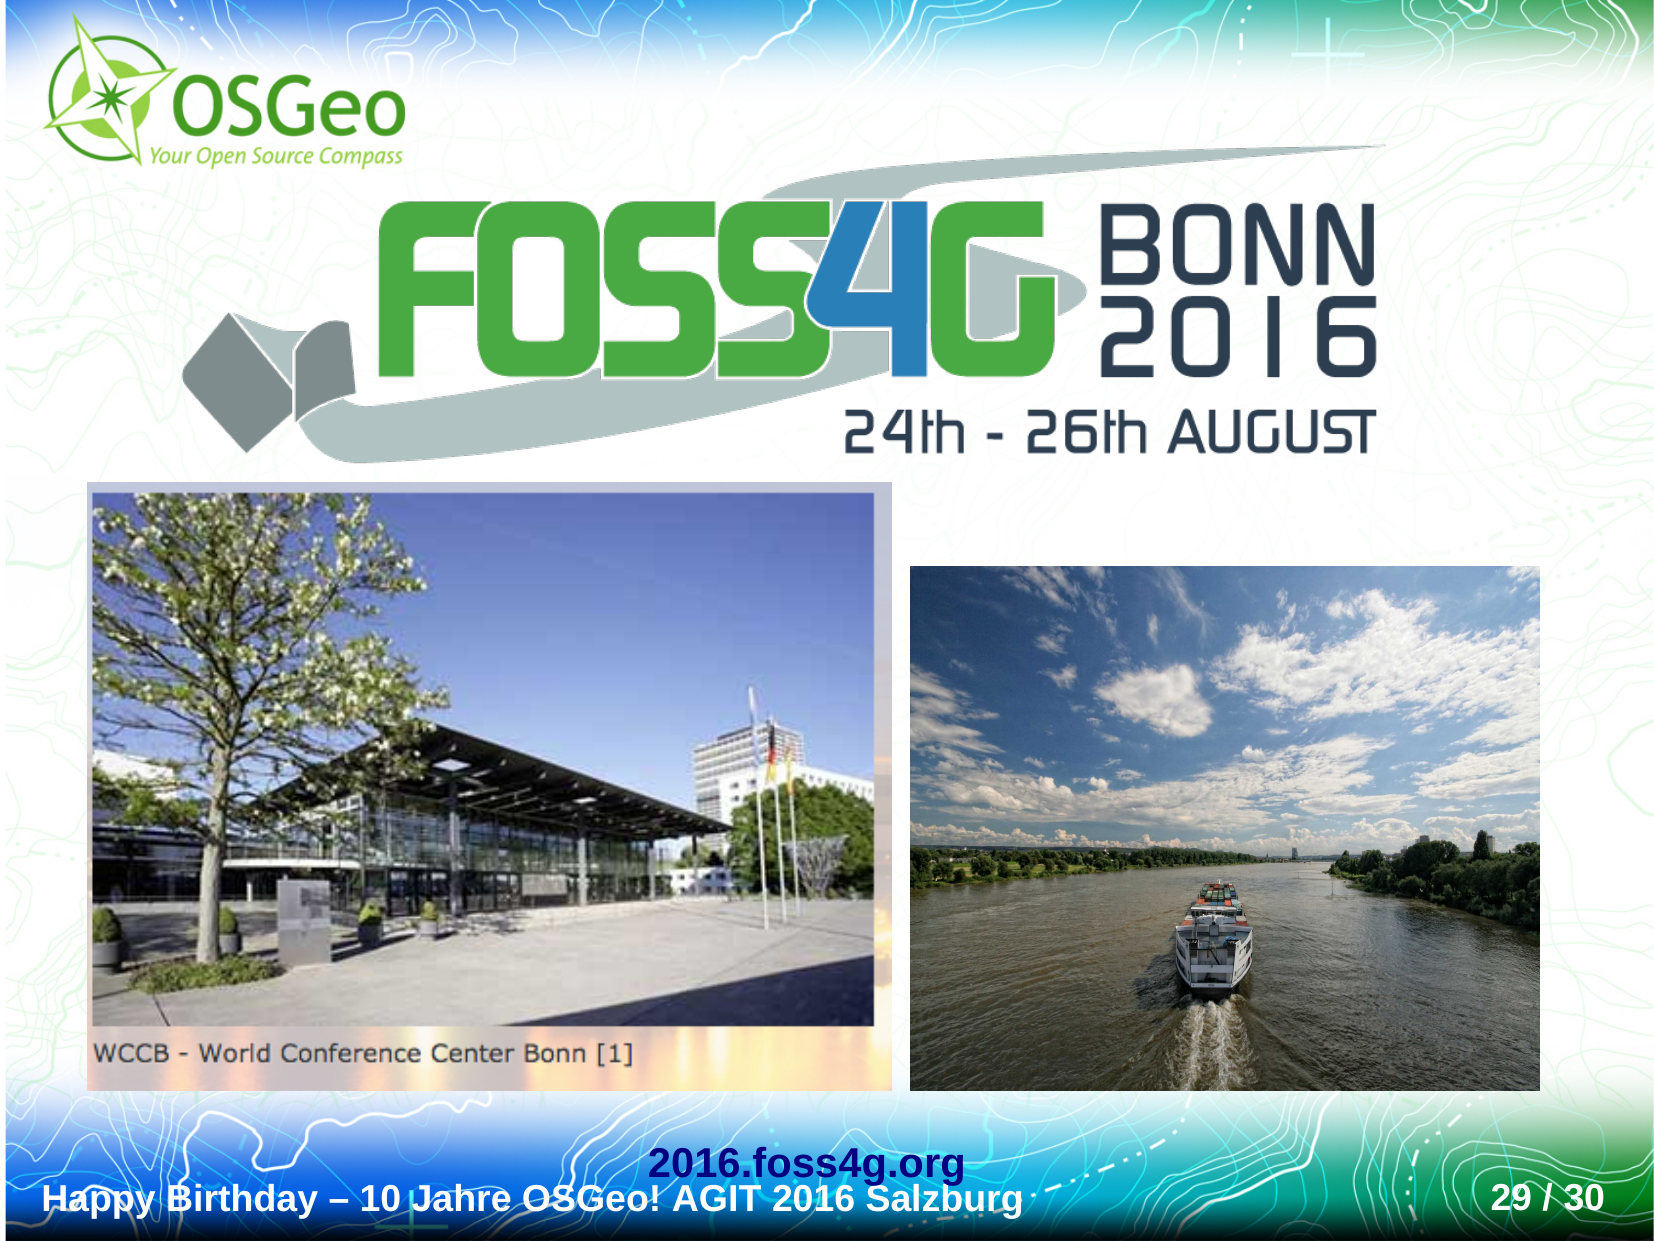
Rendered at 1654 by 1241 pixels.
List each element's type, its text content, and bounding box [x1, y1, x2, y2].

text_box 2016.foss4g.org [633, 1132, 1046, 1202]
picture [5, 0, 1654, 1241]
